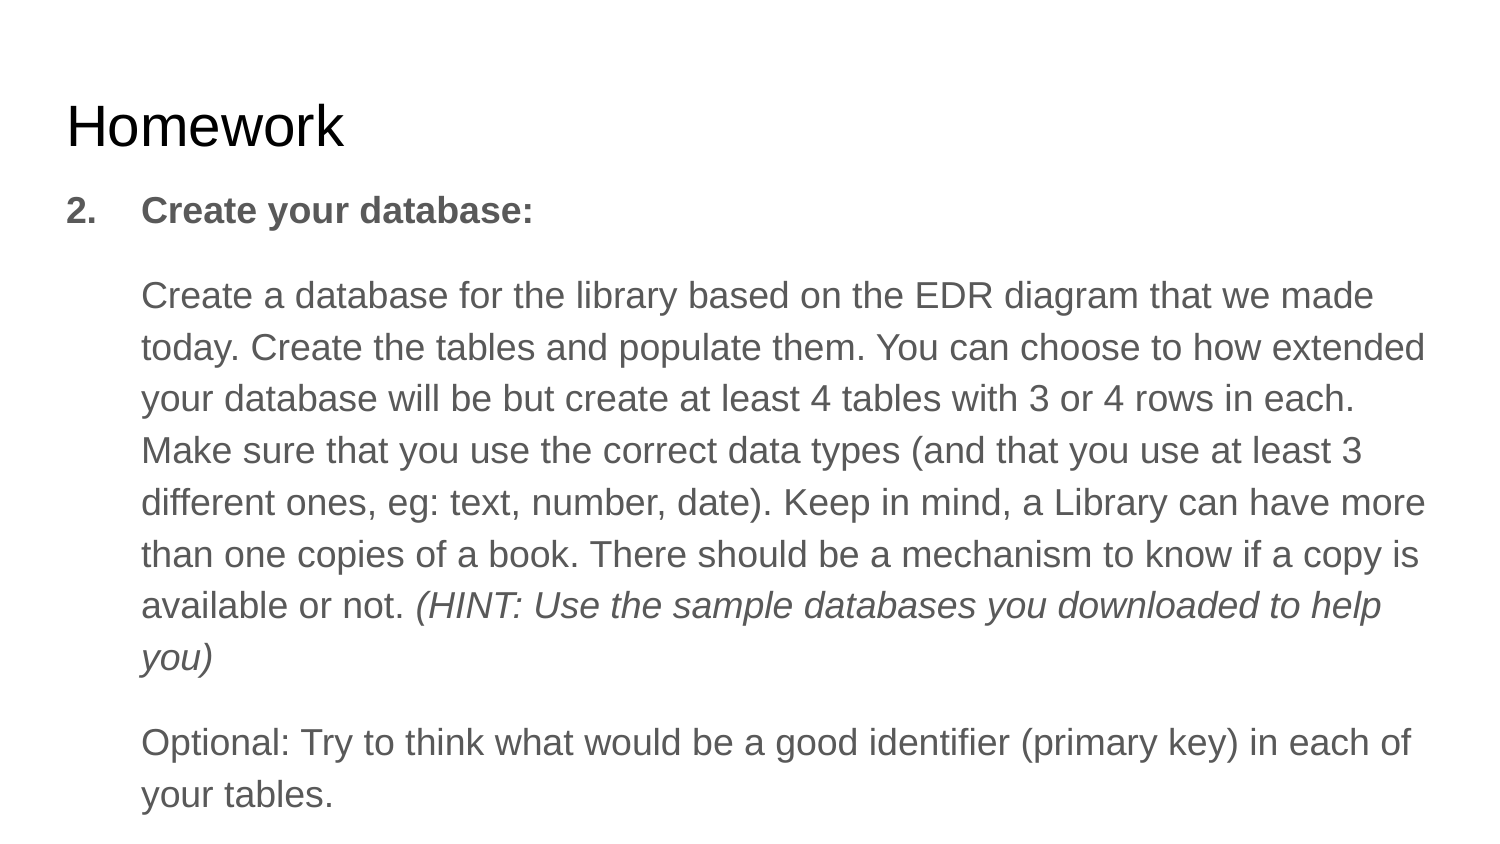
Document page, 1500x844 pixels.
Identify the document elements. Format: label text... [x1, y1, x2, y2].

list [1385, 737, 1396, 750]
list [176, 737, 186, 750]
list [1191, 737, 1202, 743]
list [698, 737, 708, 750]
list [527, 737, 536, 750]
list [146, 732, 165, 750]
list [214, 737, 225, 750]
list [1039, 737, 1049, 750]
list [1110, 745, 1120, 750]
list [780, 737, 790, 750]
list [1314, 745, 1324, 750]
list [505, 738, 510, 750]
list [1080, 737, 1088, 750]
list [421, 737, 430, 750]
list [595, 738, 600, 750]
title Homework [51, 72, 1449, 164]
list [1293, 737, 1304, 743]
list [379, 737, 390, 750]
list [718, 737, 729, 743]
list [51, 725, 1449, 750]
list [256, 745, 266, 750]
list [450, 737, 459, 750]
list [1355, 737, 1364, 750]
list [981, 737, 992, 743]
list [801, 737, 812, 750]
list [665, 737, 675, 750]
list [903, 737, 914, 743]
list [547, 745, 557, 750]
list [236, 737, 245, 750]
list [924, 737, 933, 750]
list [842, 737, 852, 750]
list 2. Create your database: Create a database for the library based on the EDR diagram that we made today. Create the tables and populate them. You can choose to how extended your database will be but create at least 4 tables with 3 or 4 rows in each. Make sure that you use the correct data types (and that you use at least 3 different ones, eg: text, number, date). Keep in mind, a Library can have more than one copies of a book. There should be a mechanism to know if a copy is available or not. (HINT: Use the sample databases you downloaded to help you) Optional: Try to think what would be a good identifier (primary key) in each of your tables. [51, 164, 1449, 725]
list [1091, 737, 1099, 750]
list [749, 745, 759, 750]
list [1263, 737, 1272, 750]
list [821, 737, 832, 750]
list [616, 737, 627, 750]
list [882, 737, 892, 750]
